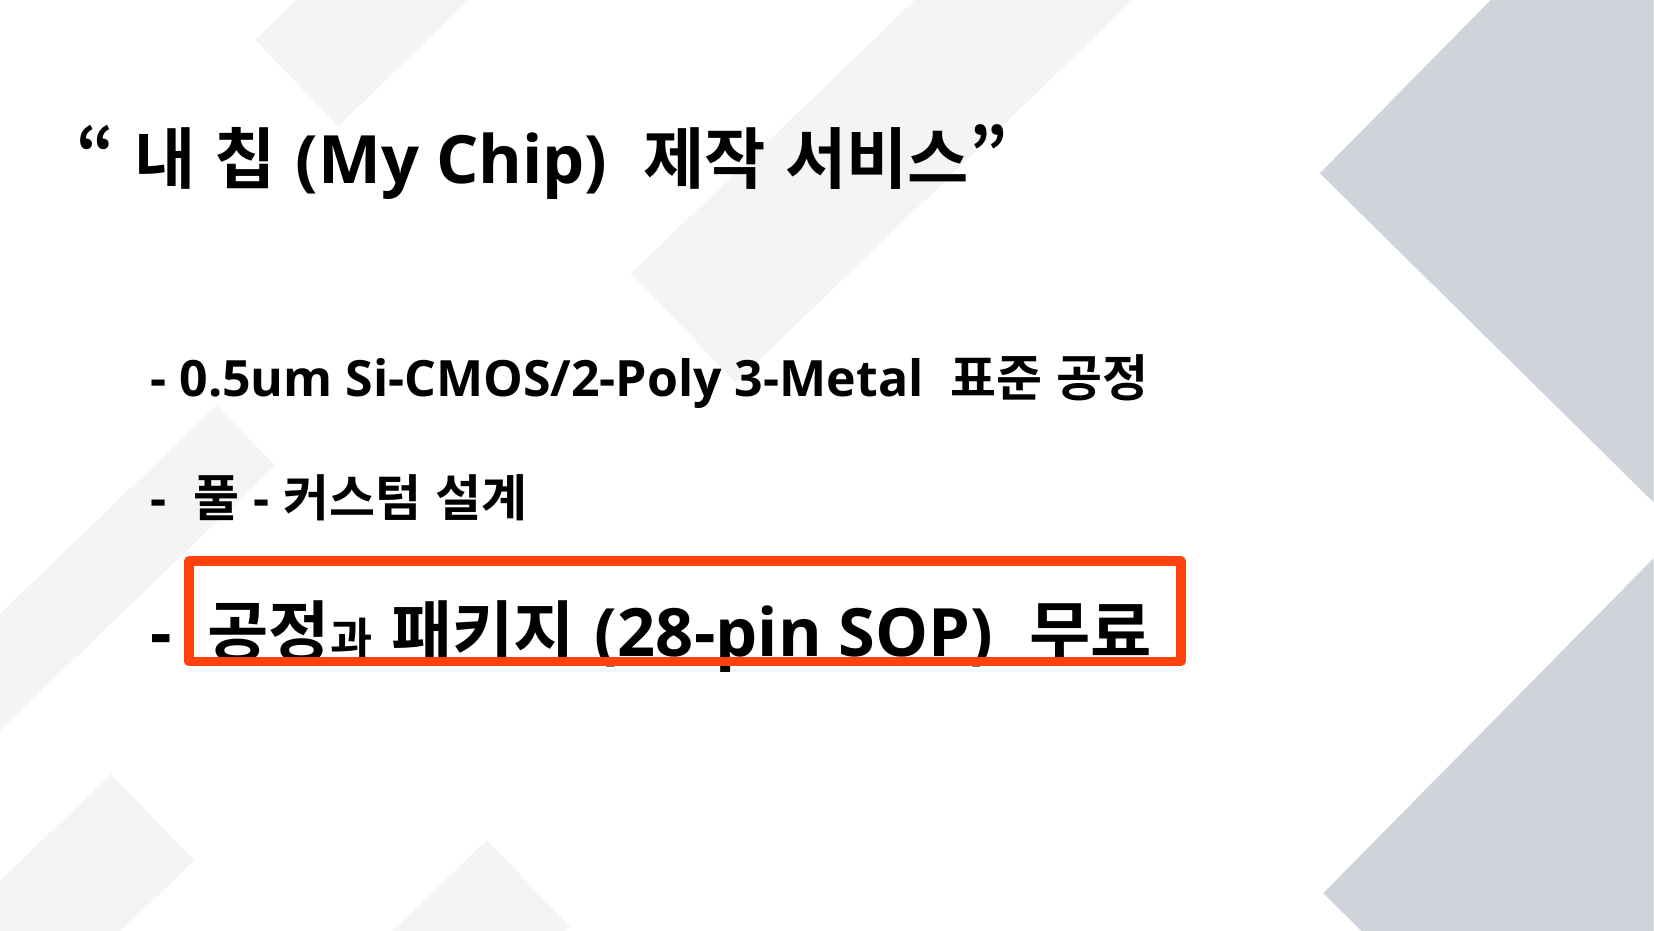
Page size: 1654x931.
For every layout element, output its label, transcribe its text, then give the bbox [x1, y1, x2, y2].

title “내 칩(My Chip) 제작 서비스” [76, 76, 1565, 233]
subtitle - 0.5um Si-CMOS/2-Poly 3-Metal 표준 공정 - 풀-커스텀 설계 - 공정과 패키지(28-pin SOP) 무료 [76, 240, 1565, 890]
